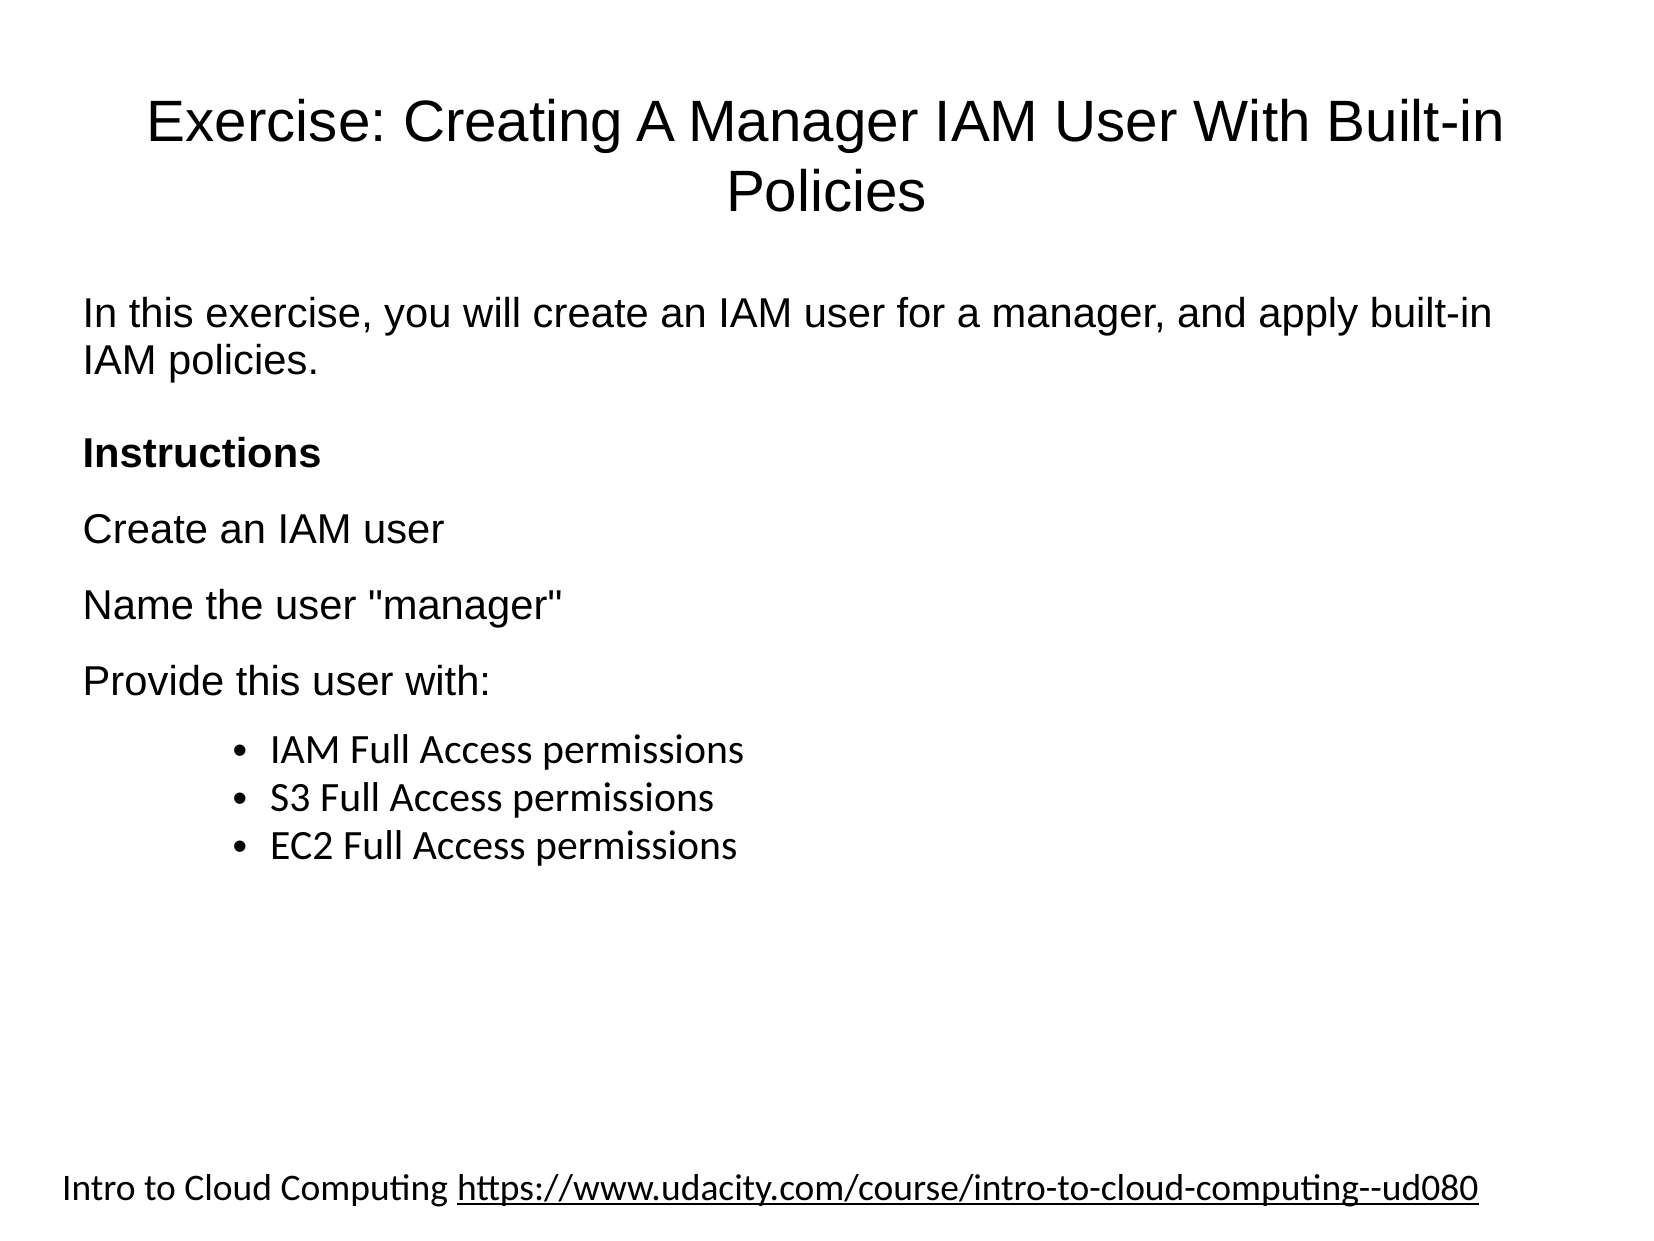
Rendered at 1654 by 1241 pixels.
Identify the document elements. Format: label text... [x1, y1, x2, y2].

title Exercise: Creating A Manager IAM User With Built-in Policies [82, 49, 1571, 257]
list In this exercise, you will create an IAM user for a manager, and apply built-in IAM policies. Instructions Create an IAM user Name the user "manager" Provide this user with: IAM Full Access permissions S3 Full Access permissions EC2 Full Access permissions [82, 290, 1571, 1010]
text_box Intro to Cloud Computing https://www.udacity.com/course/intro-to-cloud-computing--ud080 [47, 1164, 1620, 1241]
